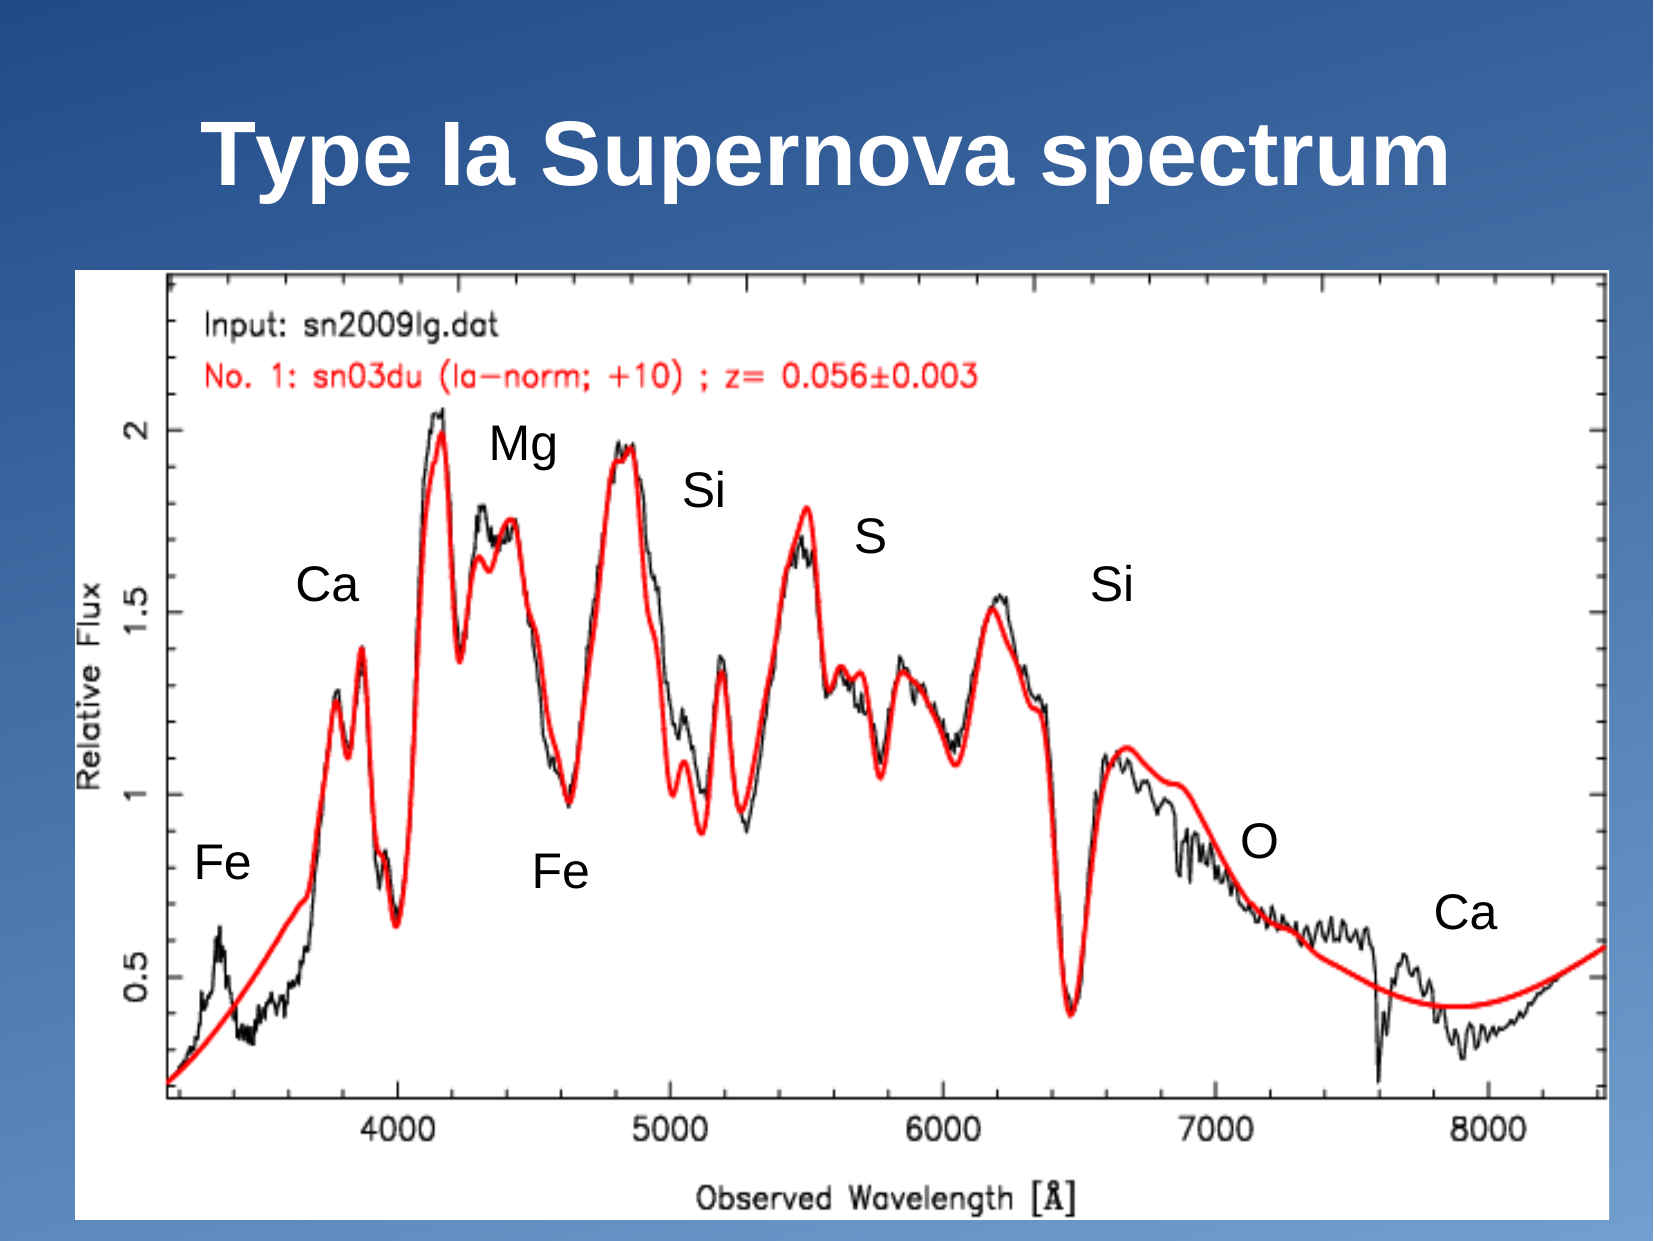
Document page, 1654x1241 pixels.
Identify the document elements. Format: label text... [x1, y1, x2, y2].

text_box Fe [193, 834, 301, 922]
text_box O [1240, 813, 1305, 902]
text_box Ca [1433, 884, 1563, 972]
text_box Fe [531, 843, 640, 932]
text_box S [853, 508, 962, 597]
text_box Ca [295, 555, 403, 643]
text_box Si [1089, 555, 1327, 643]
text_box Mg [488, 414, 618, 503]
title Type Ia Supernova spectrum [82, 49, 1571, 257]
text_box Si [681, 461, 768, 550]
picture [75, 270, 1610, 1220]
